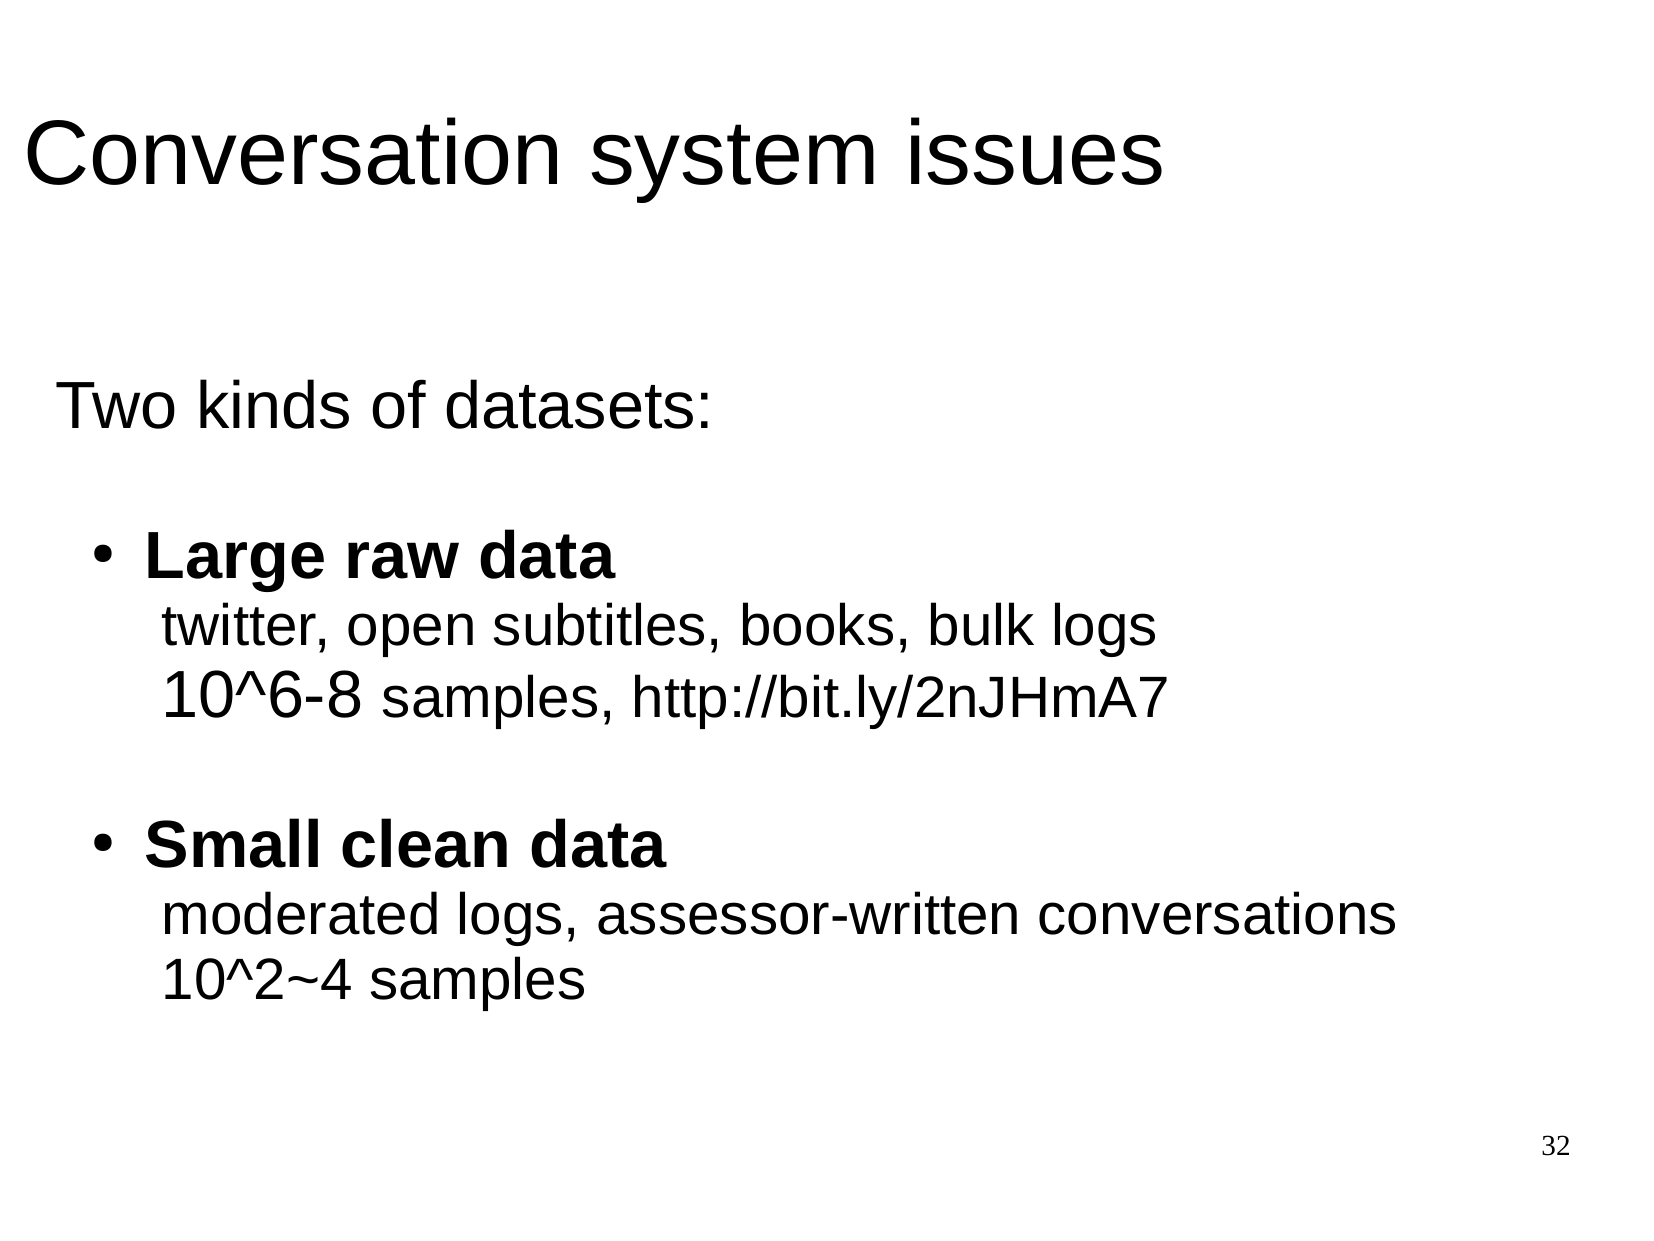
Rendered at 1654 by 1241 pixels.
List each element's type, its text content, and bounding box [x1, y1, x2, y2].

text_box Two kinds of datasets: Large raw data twitter, open subtitles, books, bulk logs 10^6-8 samples, http://bit.ly/2nJHmA7 Small clean data moderated logs, assessor-written conversations 10^2~4 samples [40, 286, 1607, 1166]
title Conversation system issues [23, 49, 1512, 257]
